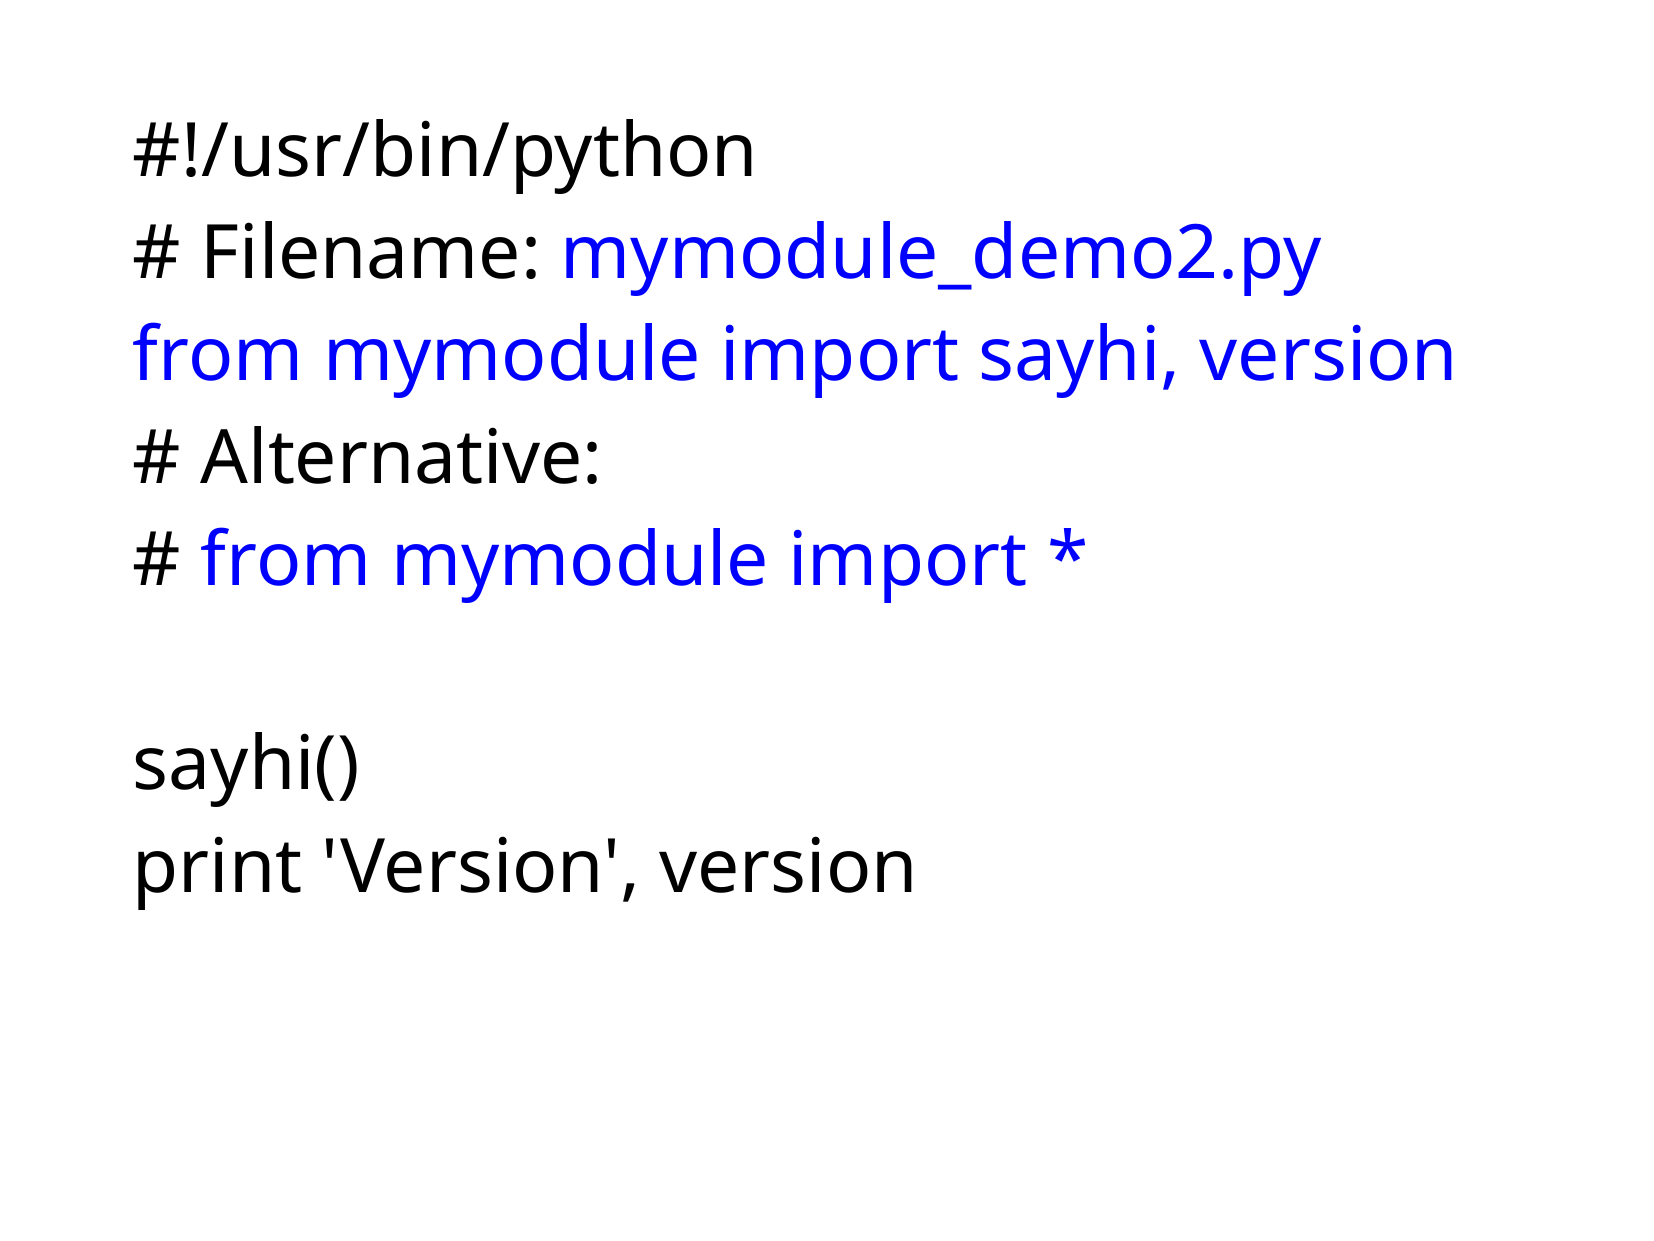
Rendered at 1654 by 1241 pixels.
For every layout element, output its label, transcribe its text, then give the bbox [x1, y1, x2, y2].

text_box #!/usr/bin/python # Filename: mymodule_demo2.py from mymodule import sayhi, version # Alternative: # from mymodule import * sayhi() print 'Version', version [118, 88, 1536, 922]
